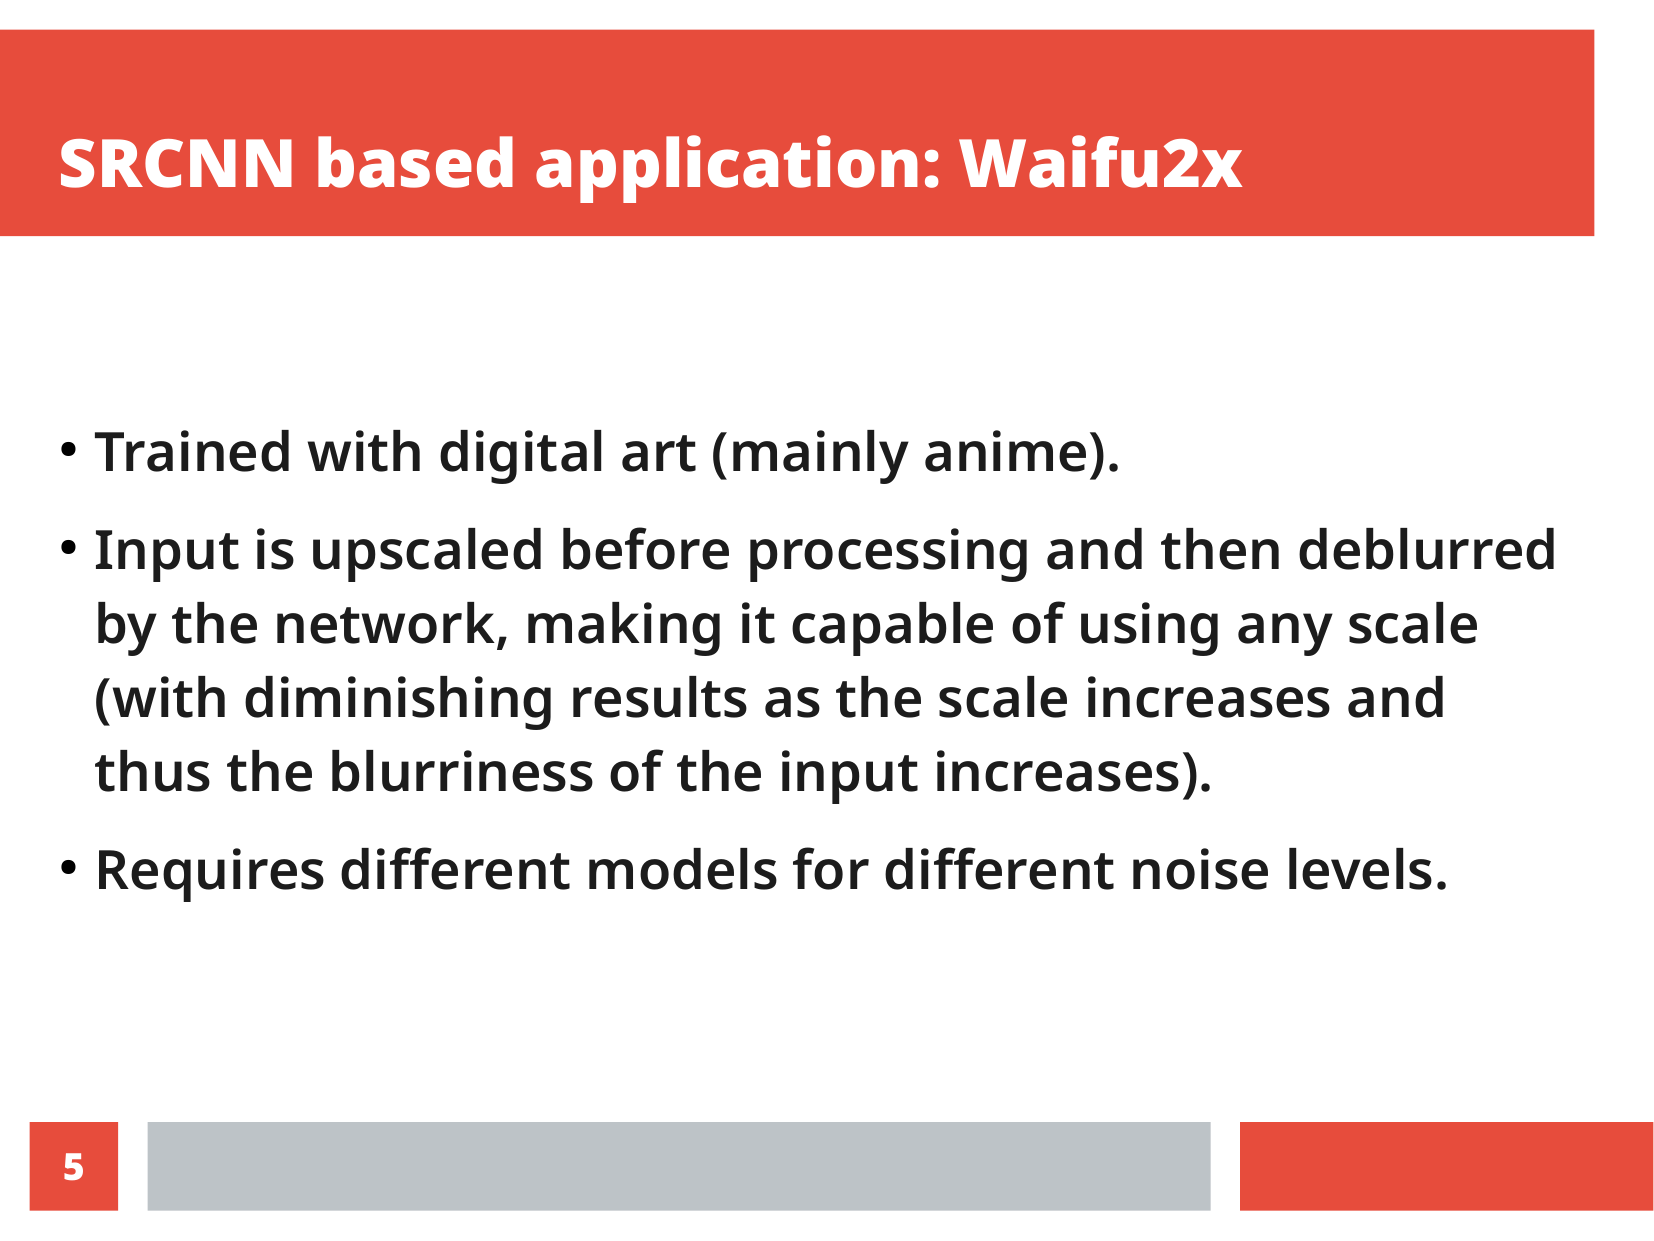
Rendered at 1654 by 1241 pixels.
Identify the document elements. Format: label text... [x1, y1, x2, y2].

title SRCNN based application: Waifu2x [59, 59, 1595, 207]
list Trained with digital art (mainly anime). Input is upscaled before processing and then deblurred by the network, making it capable of using any scale (with diminishing results as the scale increases and thus the blurriness of the input increases). Requires different models for different noise levels. [59, 324, 1565, 1093]
